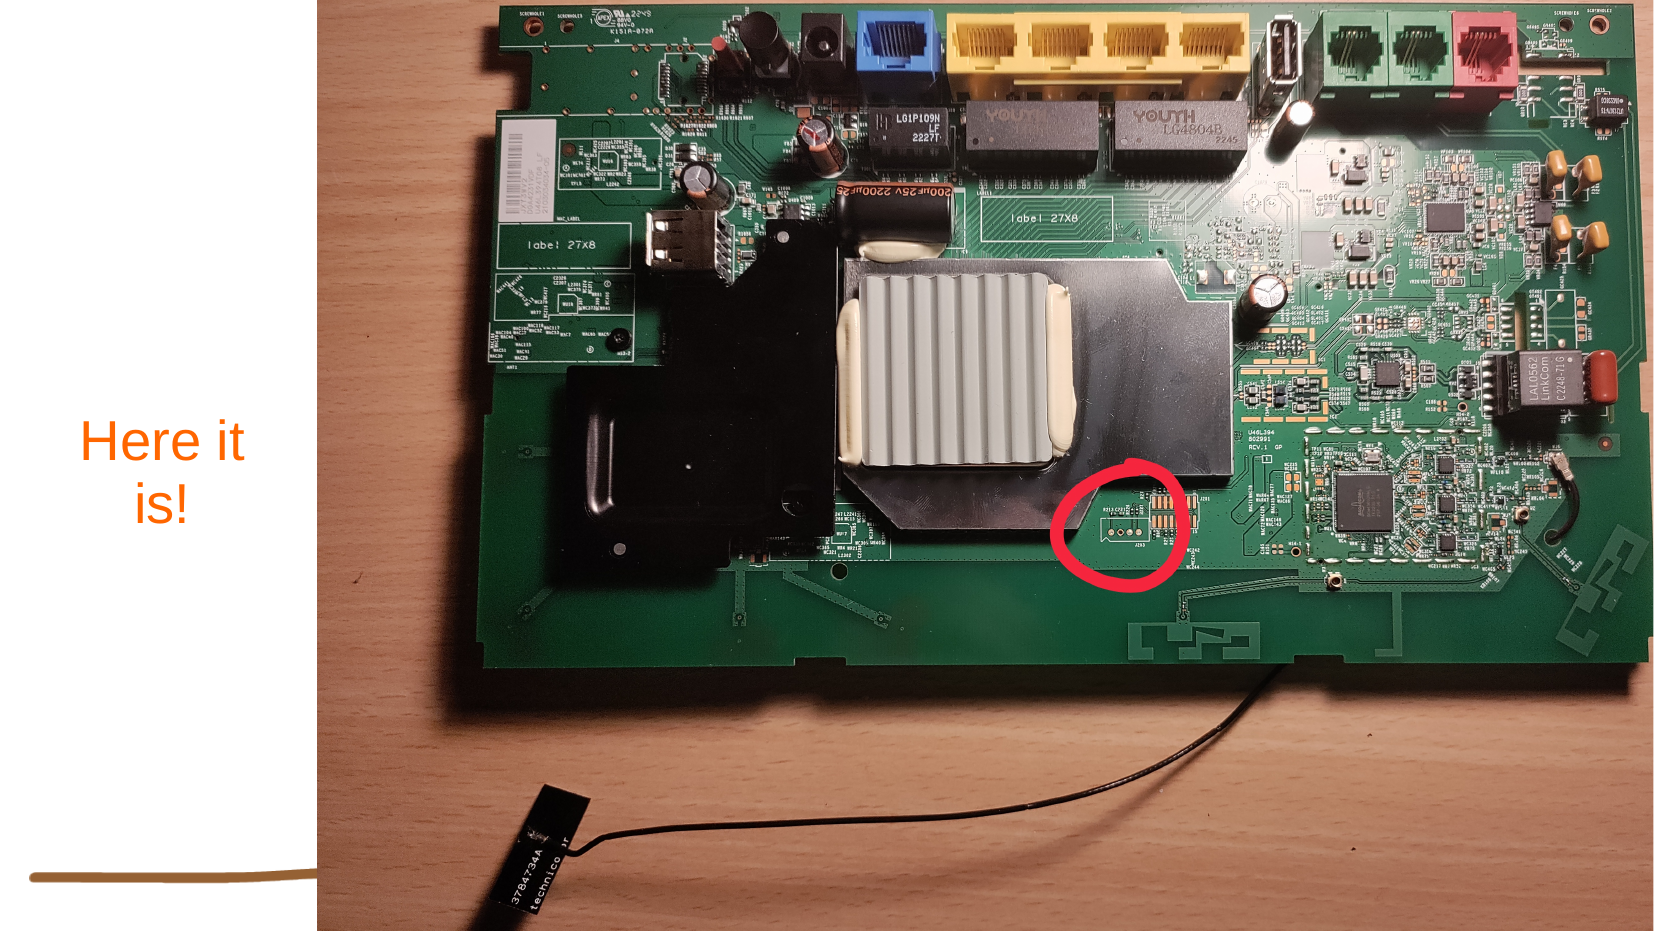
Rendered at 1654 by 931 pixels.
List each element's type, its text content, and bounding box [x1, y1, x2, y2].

title Here it is! [59, 295, 266, 650]
picture [29, 0, 1654, 931]
